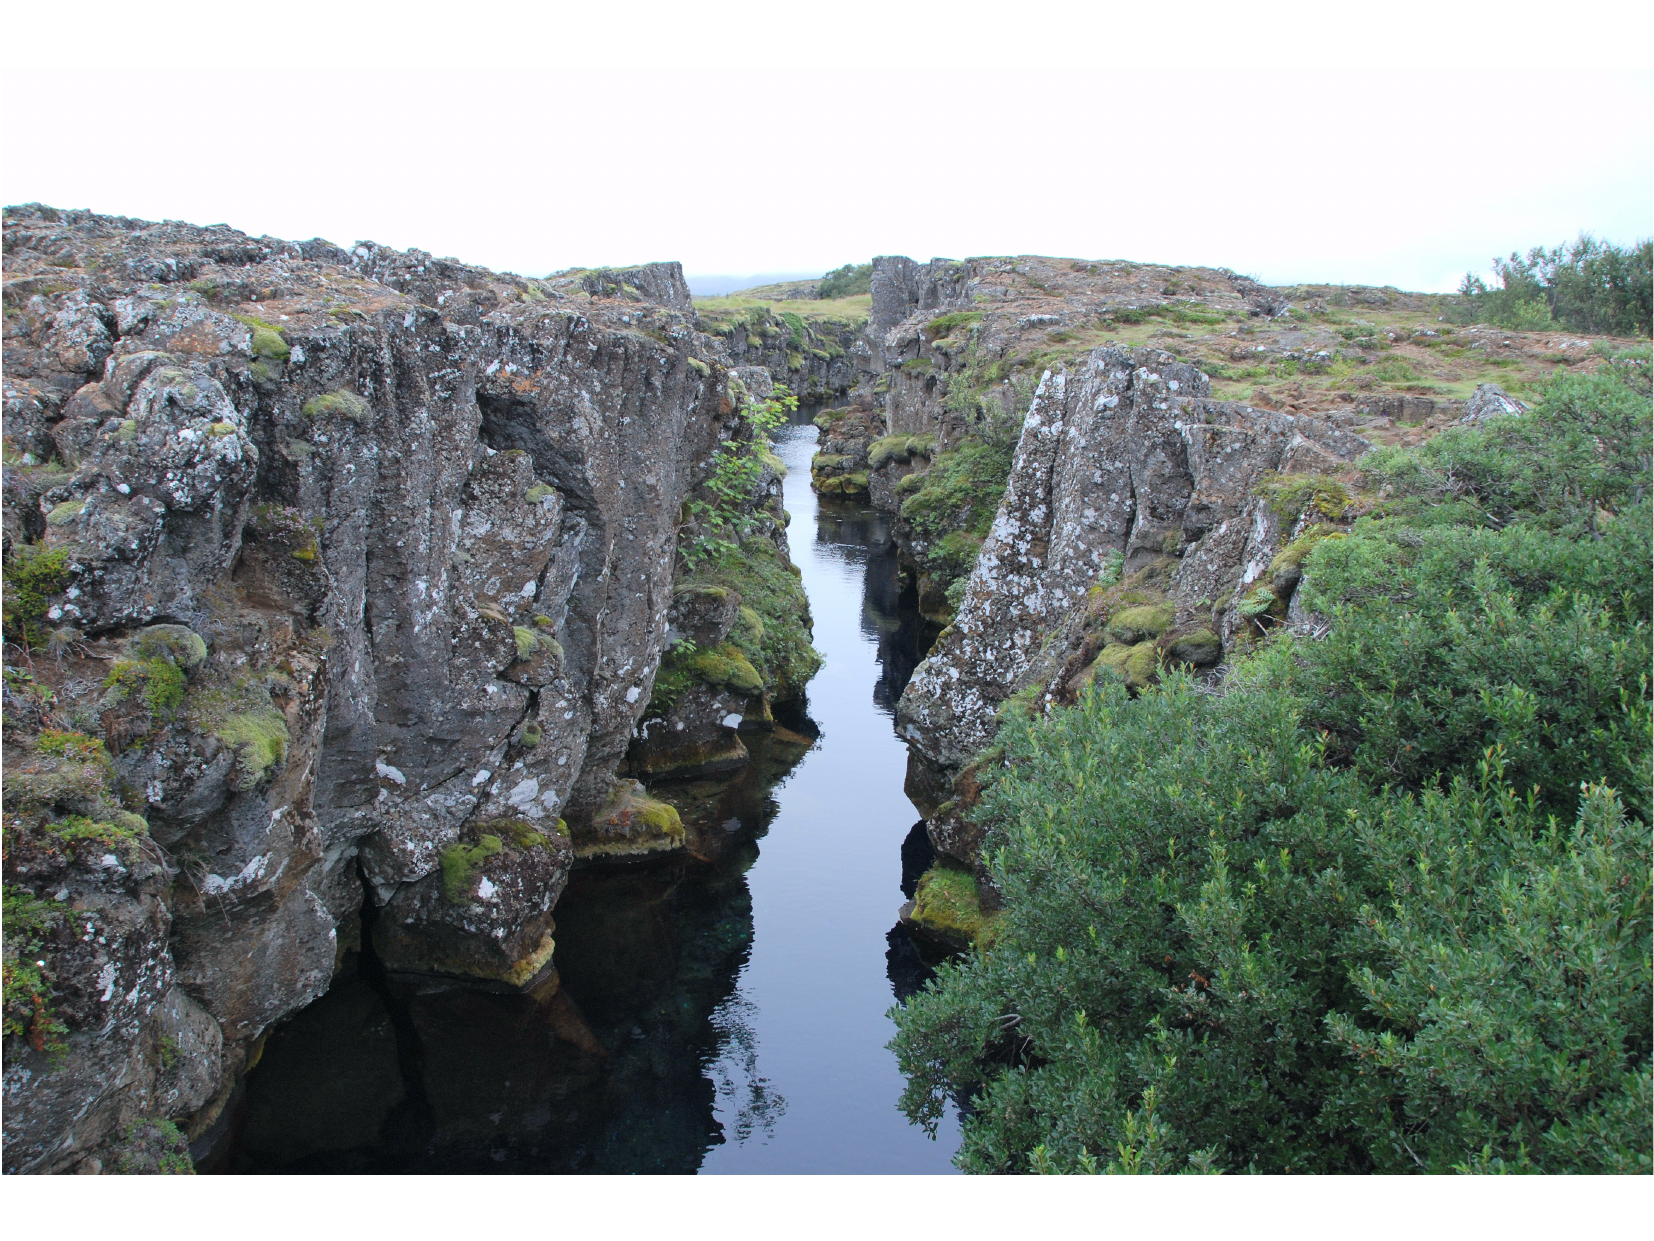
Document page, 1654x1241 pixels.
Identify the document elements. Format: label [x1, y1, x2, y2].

picture [2, 68, 1654, 1175]
